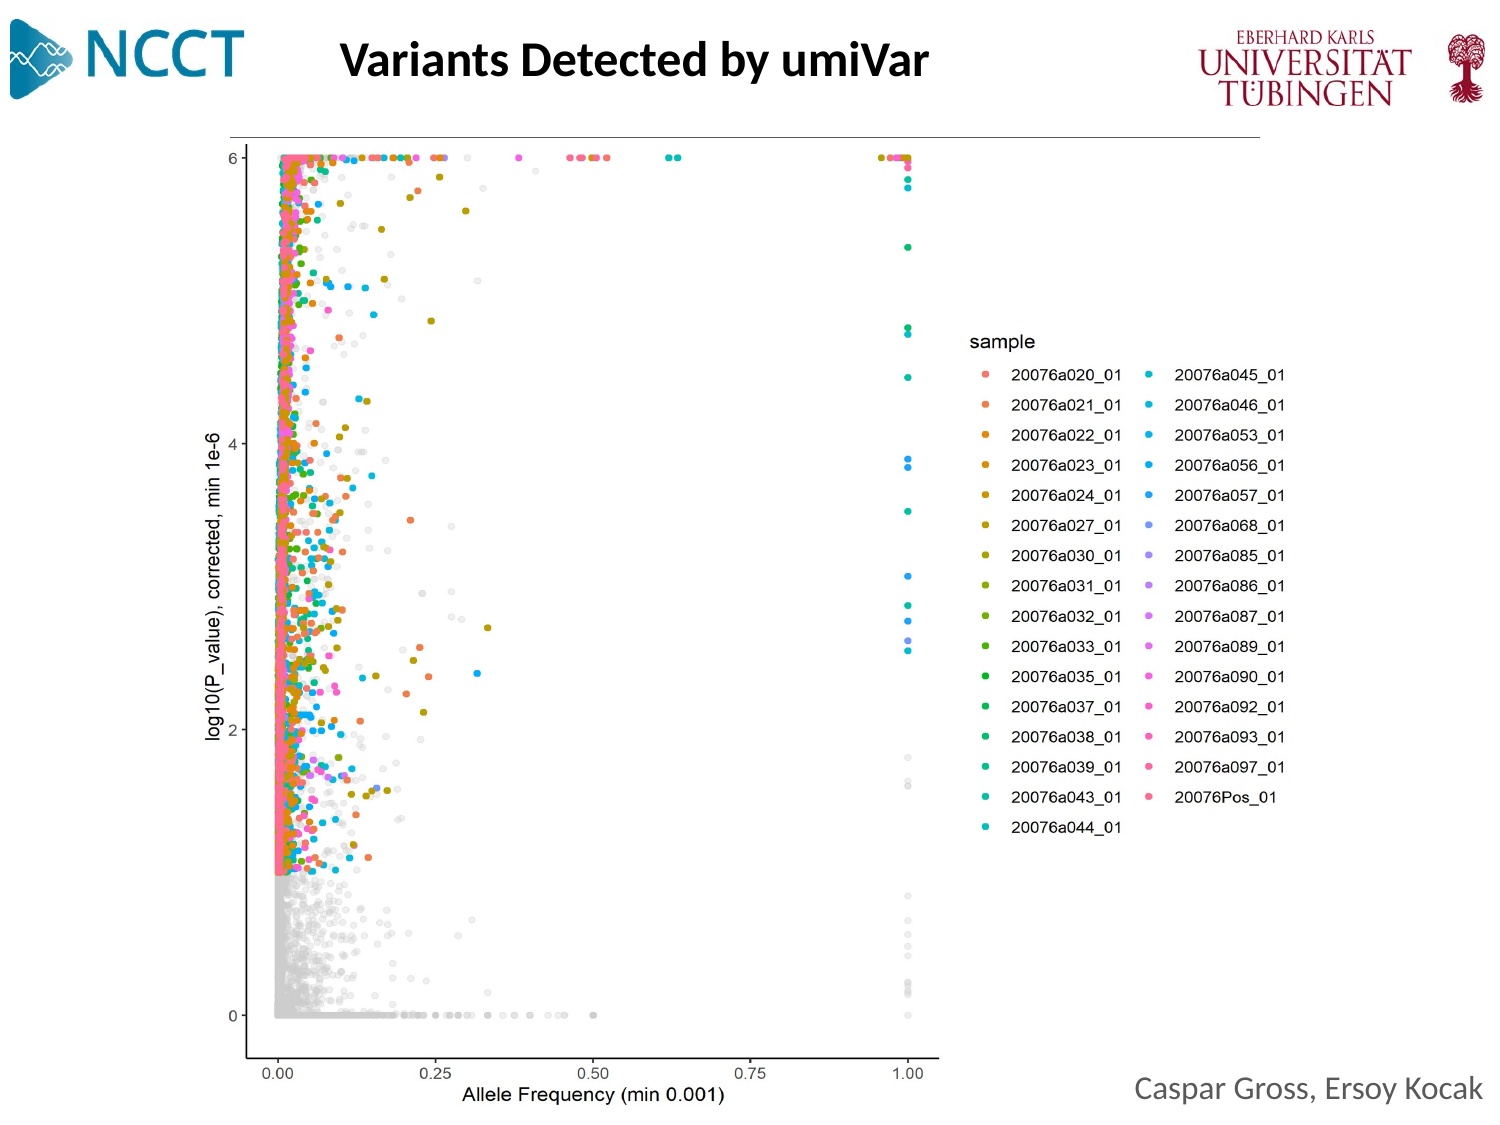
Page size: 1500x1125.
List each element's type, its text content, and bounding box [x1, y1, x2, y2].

text_box Variants Detected by umiVar [324, 19, 1117, 94]
picture [1198, 30, 1485, 106]
text_box Caspar Gross, Ersoy Kocak [1119, 1058, 1499, 1114]
picture [10, 19, 245, 102]
picture [194, 144, 1306, 1114]
